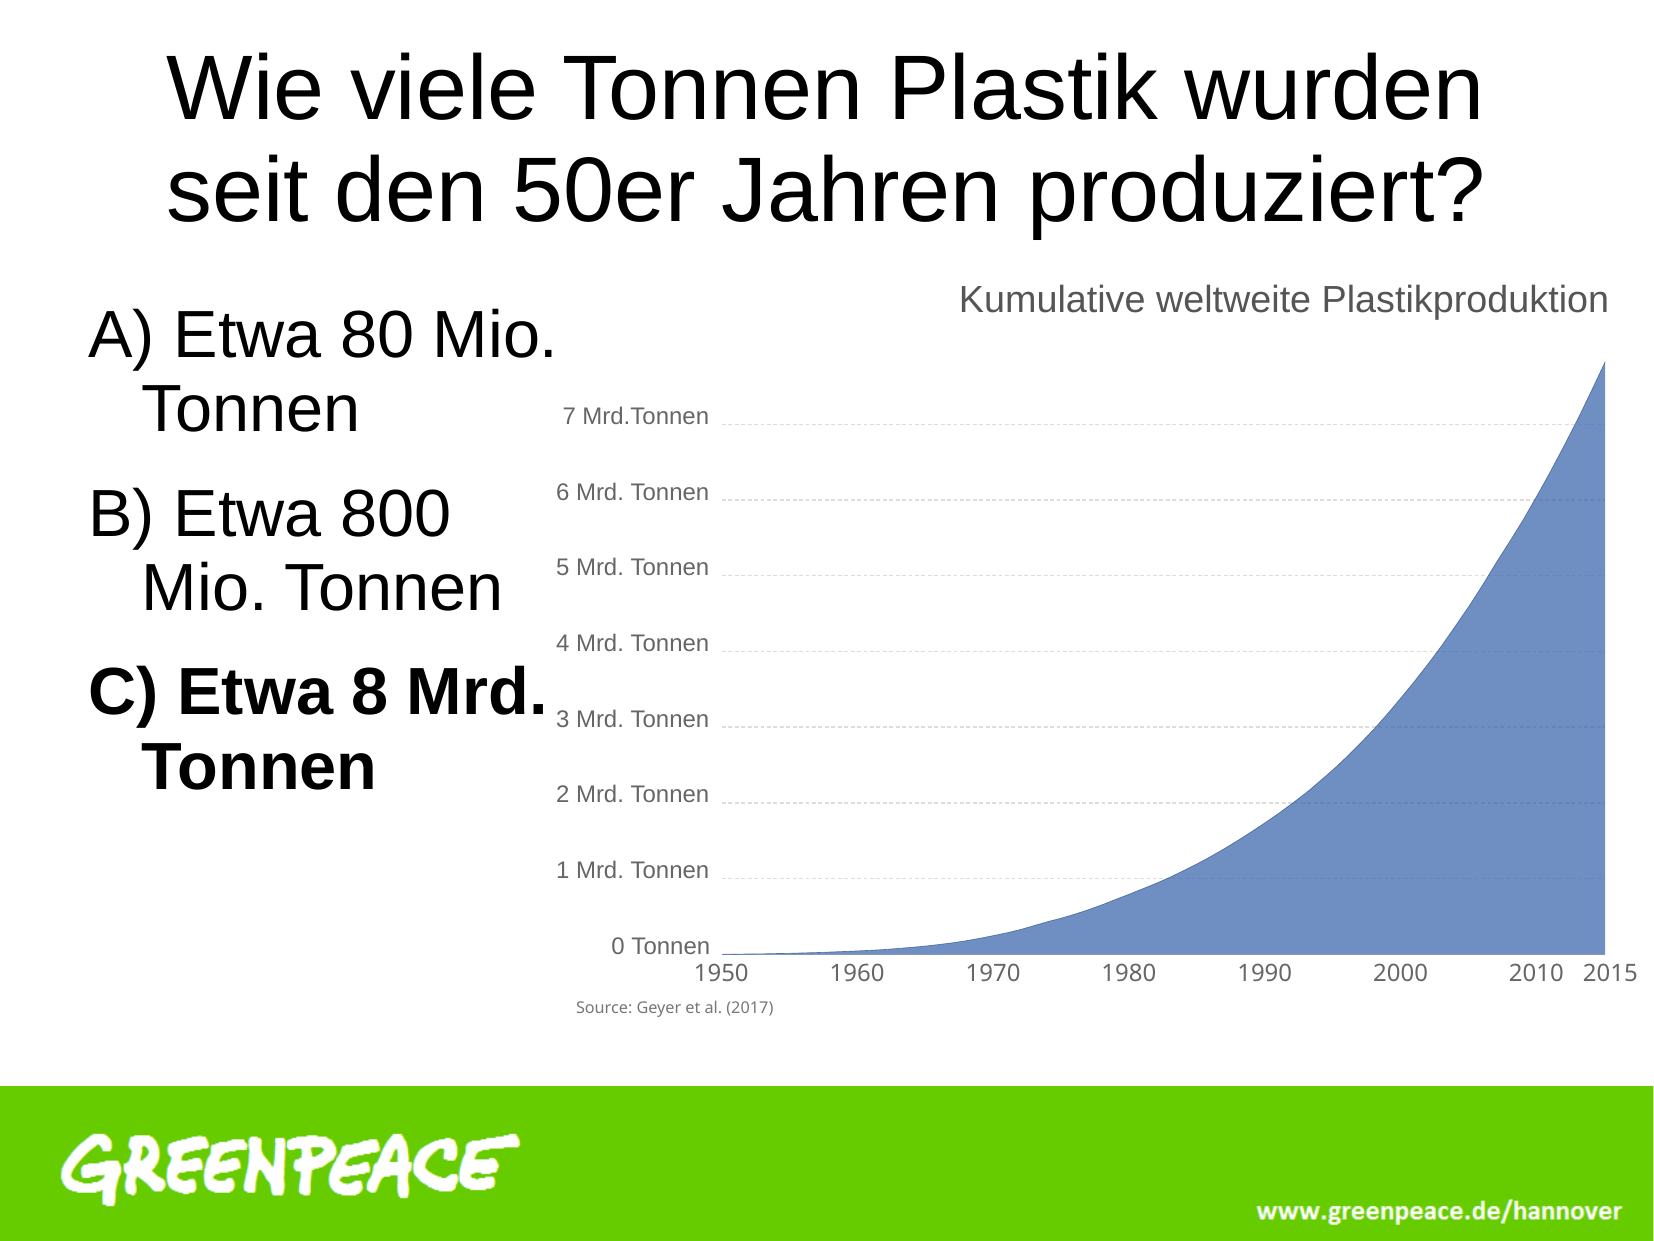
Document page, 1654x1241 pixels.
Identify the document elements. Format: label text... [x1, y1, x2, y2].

picture [556, 265, 1651, 1038]
list Etwa 80 Mio. Tonnen Etwa 800 Mio. Tonnen Etwa 8 Mrd. Tonnen [70, 296, 556, 1016]
title Wie viele Tonnen Plastik wurden seit den 50er Jahren produziert? [82, 35, 1571, 243]
picture [0, 1086, 1654, 1241]
